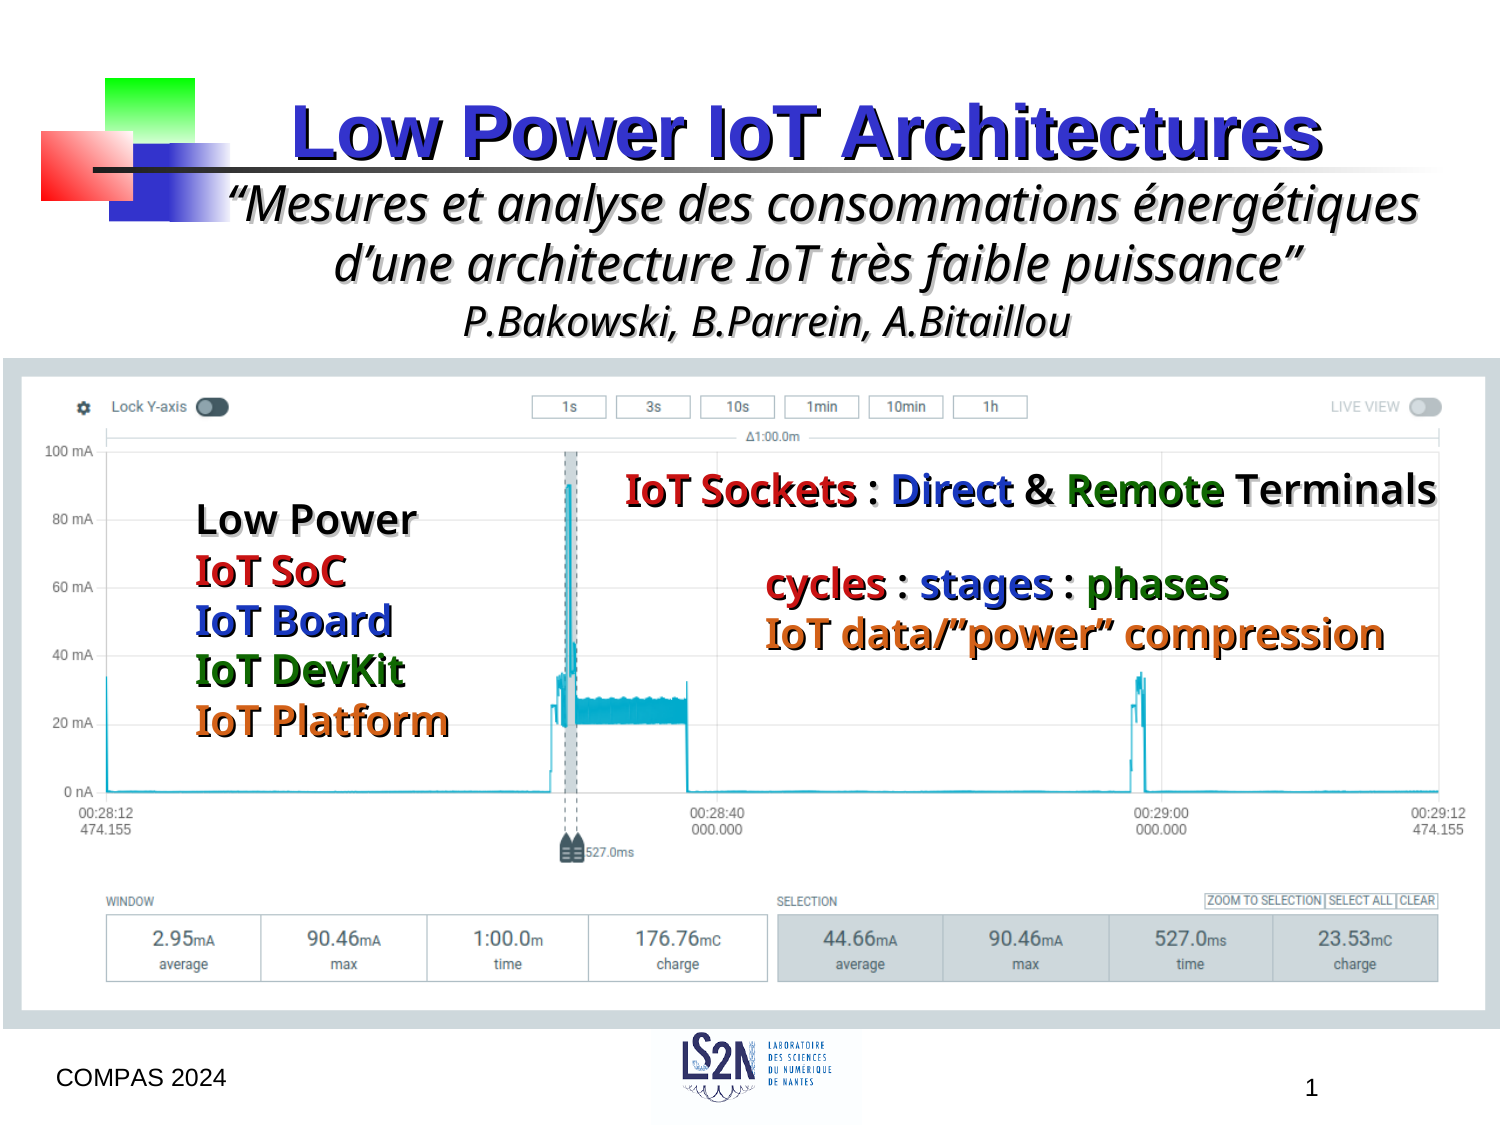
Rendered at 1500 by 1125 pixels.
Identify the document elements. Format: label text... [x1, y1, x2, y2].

text_box Low Power IoT SoC IoT Board IoT DevKit IoT Platform [180, 485, 511, 751]
picture [3, 358, 1500, 1125]
title Low Power IoT Architectures [150, 54, 1486, 180]
text_box IoT Sockets : Direct & Remote Terminals [610, 455, 1471, 521]
text_box cycles : stages : phases IoT data/”power” compression [750, 549, 1441, 715]
text_box “Mesures et analyse des consommations énergétiques d’une architecture IoT très faible puissance” [185, 163, 1462, 300]
text_box P.Bakowski, B.Parrein, A.Bitaillou [447, 279, 1107, 354]
